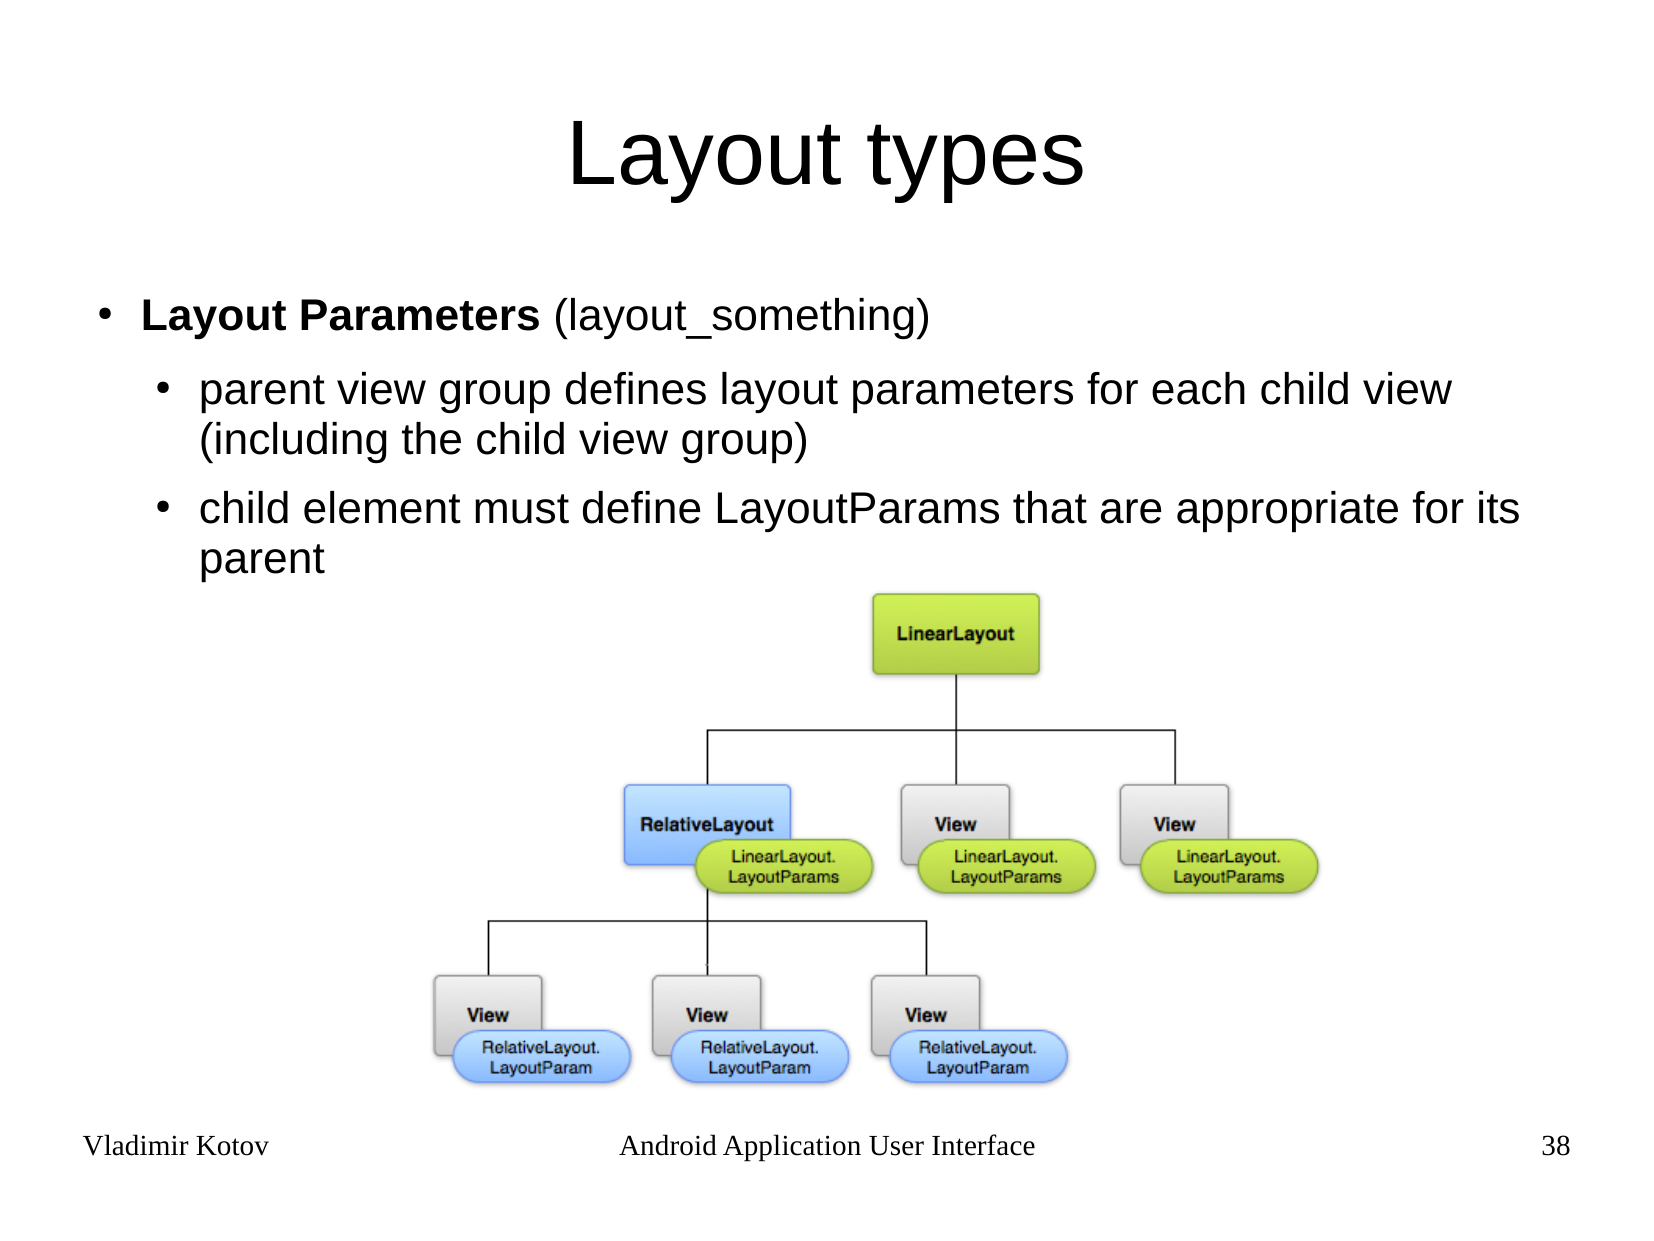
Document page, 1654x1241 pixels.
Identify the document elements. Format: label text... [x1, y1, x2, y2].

picture [366, 542, 1342, 1127]
list Layout Parameters (layout_something) parent view group defines layout parameters for each child view (including the child view group) child element must define LayoutParams that are appropriate for its parent [82, 290, 1571, 585]
title Layout types [82, 56, 1571, 250]
